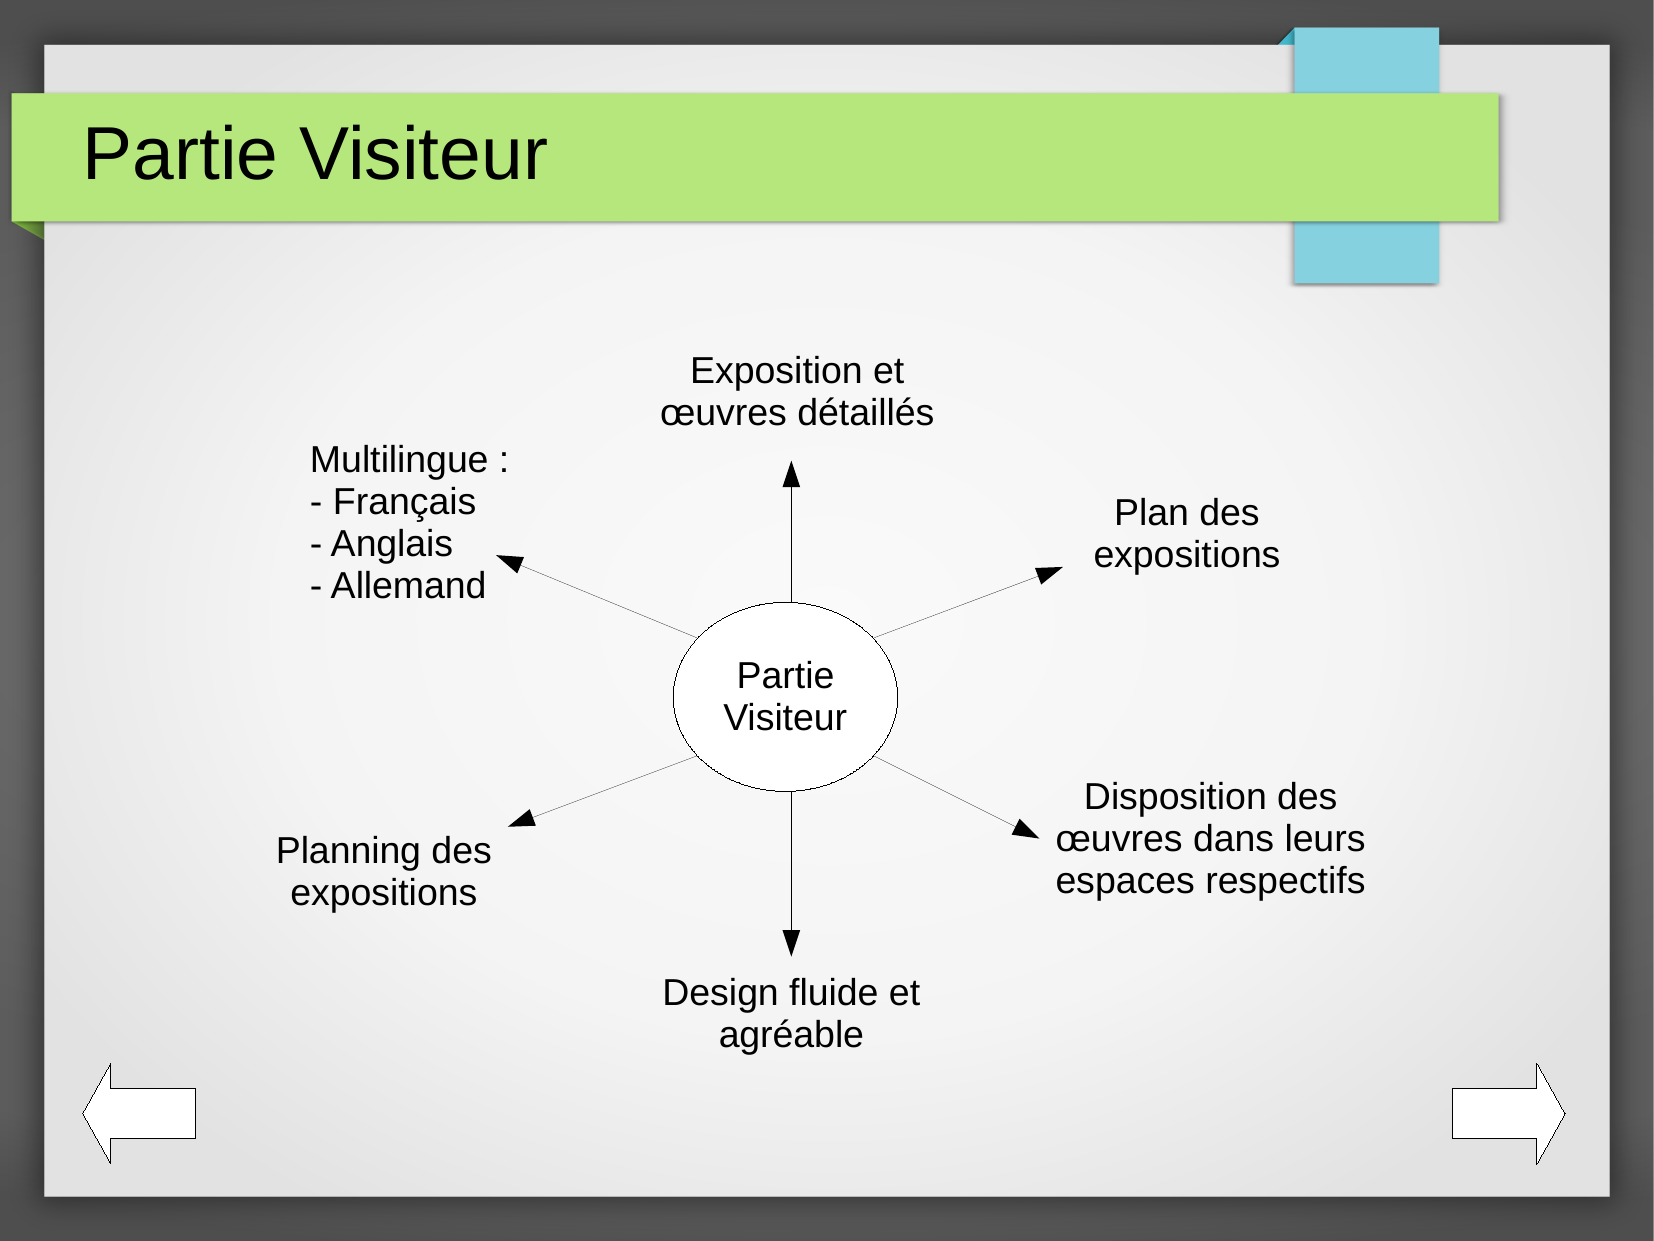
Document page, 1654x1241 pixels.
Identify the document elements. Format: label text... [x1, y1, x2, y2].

text_box Partie Visiteur [673, 602, 898, 792]
text_box Multilingue : - Français - Anglais - Allemand [295, 431, 556, 615]
text_box Exposition et œuvres détaillés [637, 342, 957, 442]
text_box [82, 1063, 196, 1164]
text_box Planning des expositions [236, 822, 532, 922]
text_box Disposition des œuvres dans leurs espaces respectifs [1039, 767, 1382, 934]
title Partie Visiteur [82, 94, 1264, 213]
picture [0, 0, 1654, 1241]
text_box Plan des expositions [1015, 484, 1359, 584]
text_box [1452, 1063, 1566, 1165]
text_box Design fluide et agréable [625, 964, 957, 1063]
